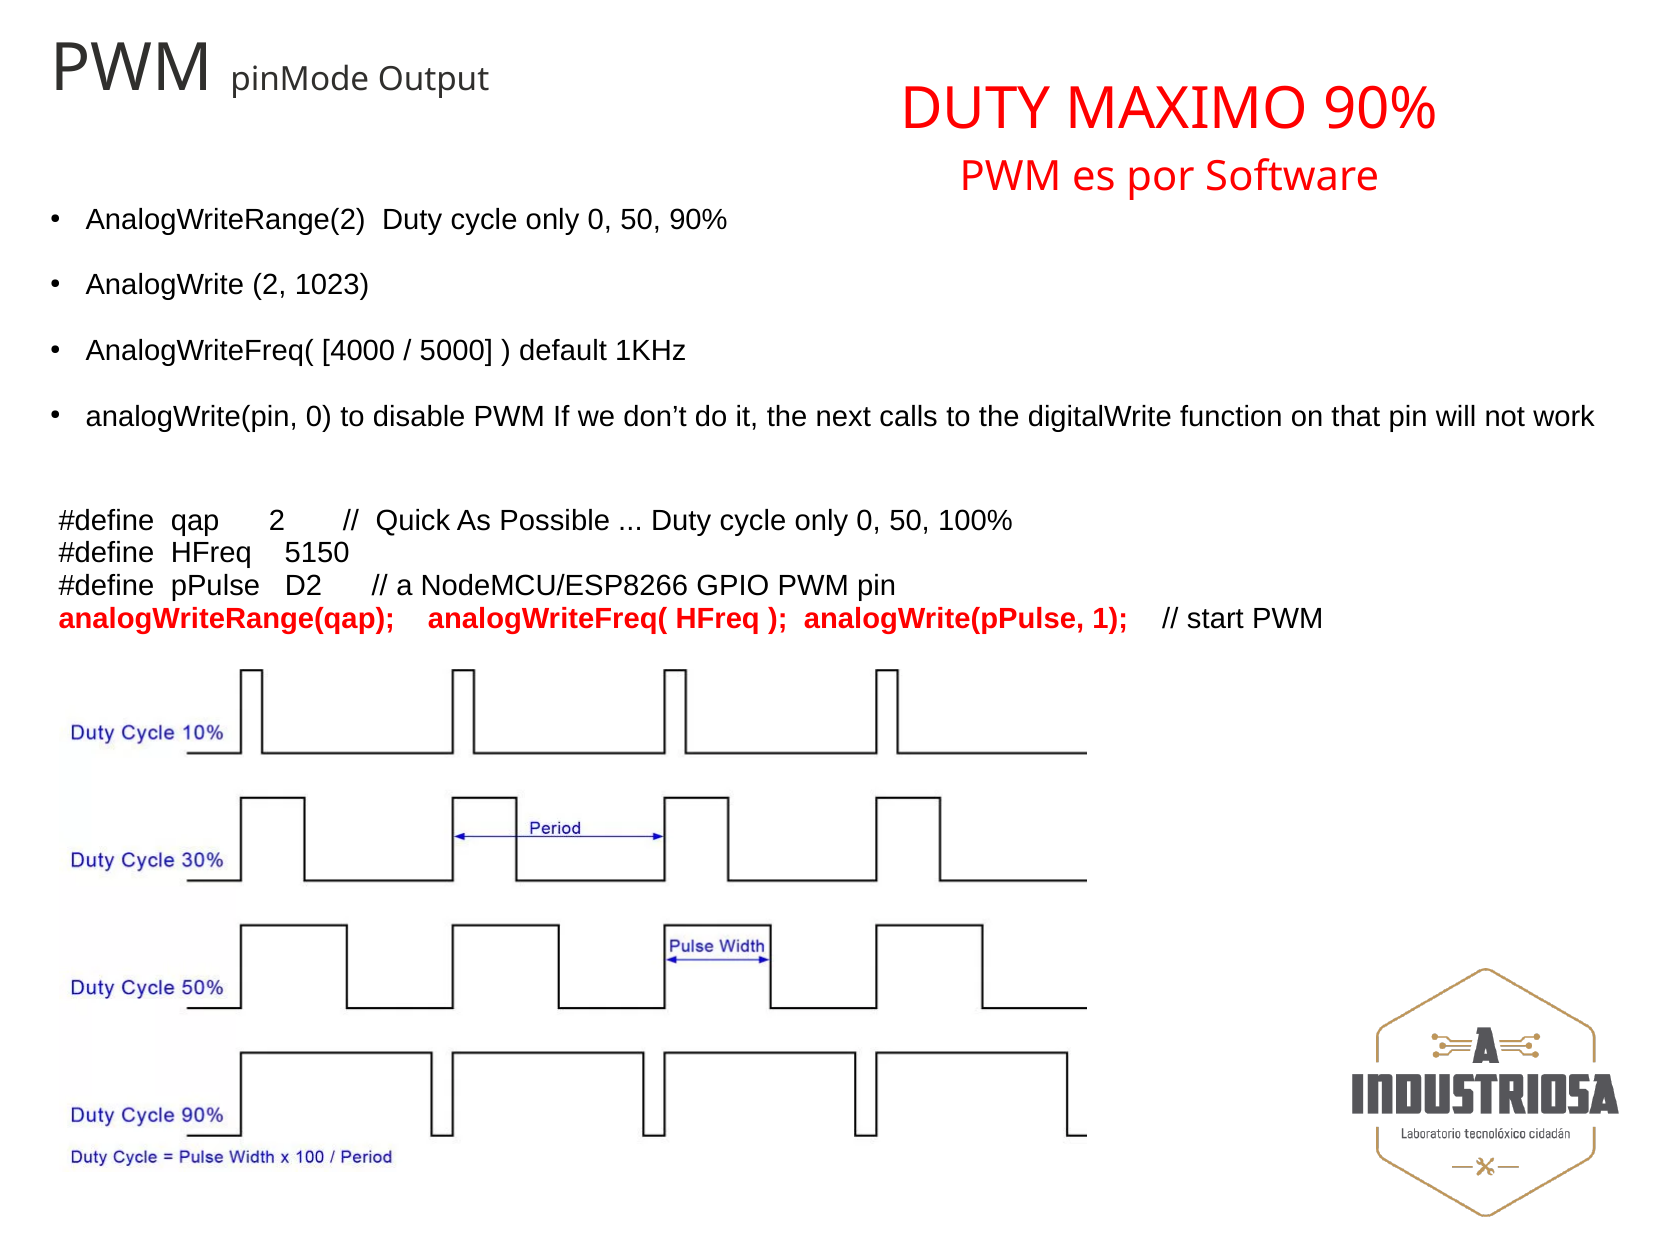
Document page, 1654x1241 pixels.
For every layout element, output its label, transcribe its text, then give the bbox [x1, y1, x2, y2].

text_box PWM pinMode Output [35, 11, 591, 130]
text_box DUTY MAXIMO 90% PWM es por Software [826, 59, 1512, 260]
picture [59, 661, 1087, 1172]
text_box AnalogWriteRange(2) Duty cycle only 0, 50, 90% AnalogWrite (2, 1023) AnalogWriteFreq( [4000 / 5000] ) default 1KHz analogWrite(pin, 0) to disable PWM If we don’t do it, the next calls to the digitalWrite function on that pin will not work [35, 129, 1630, 510]
picture [1352, 968, 1619, 1217]
text_box #define qap 2 // Quick As Possible ... Duty cycle only 0, 50, 100% #define HFreq 5150 #define pPulse D2 // a NodeMCU/ESP8266 GPIO PWM pin analogWriteRange(qap); analogWriteFreq( HFreq ); analogWrite(pPulse, 1); // start PWM [43, 496, 1619, 678]
